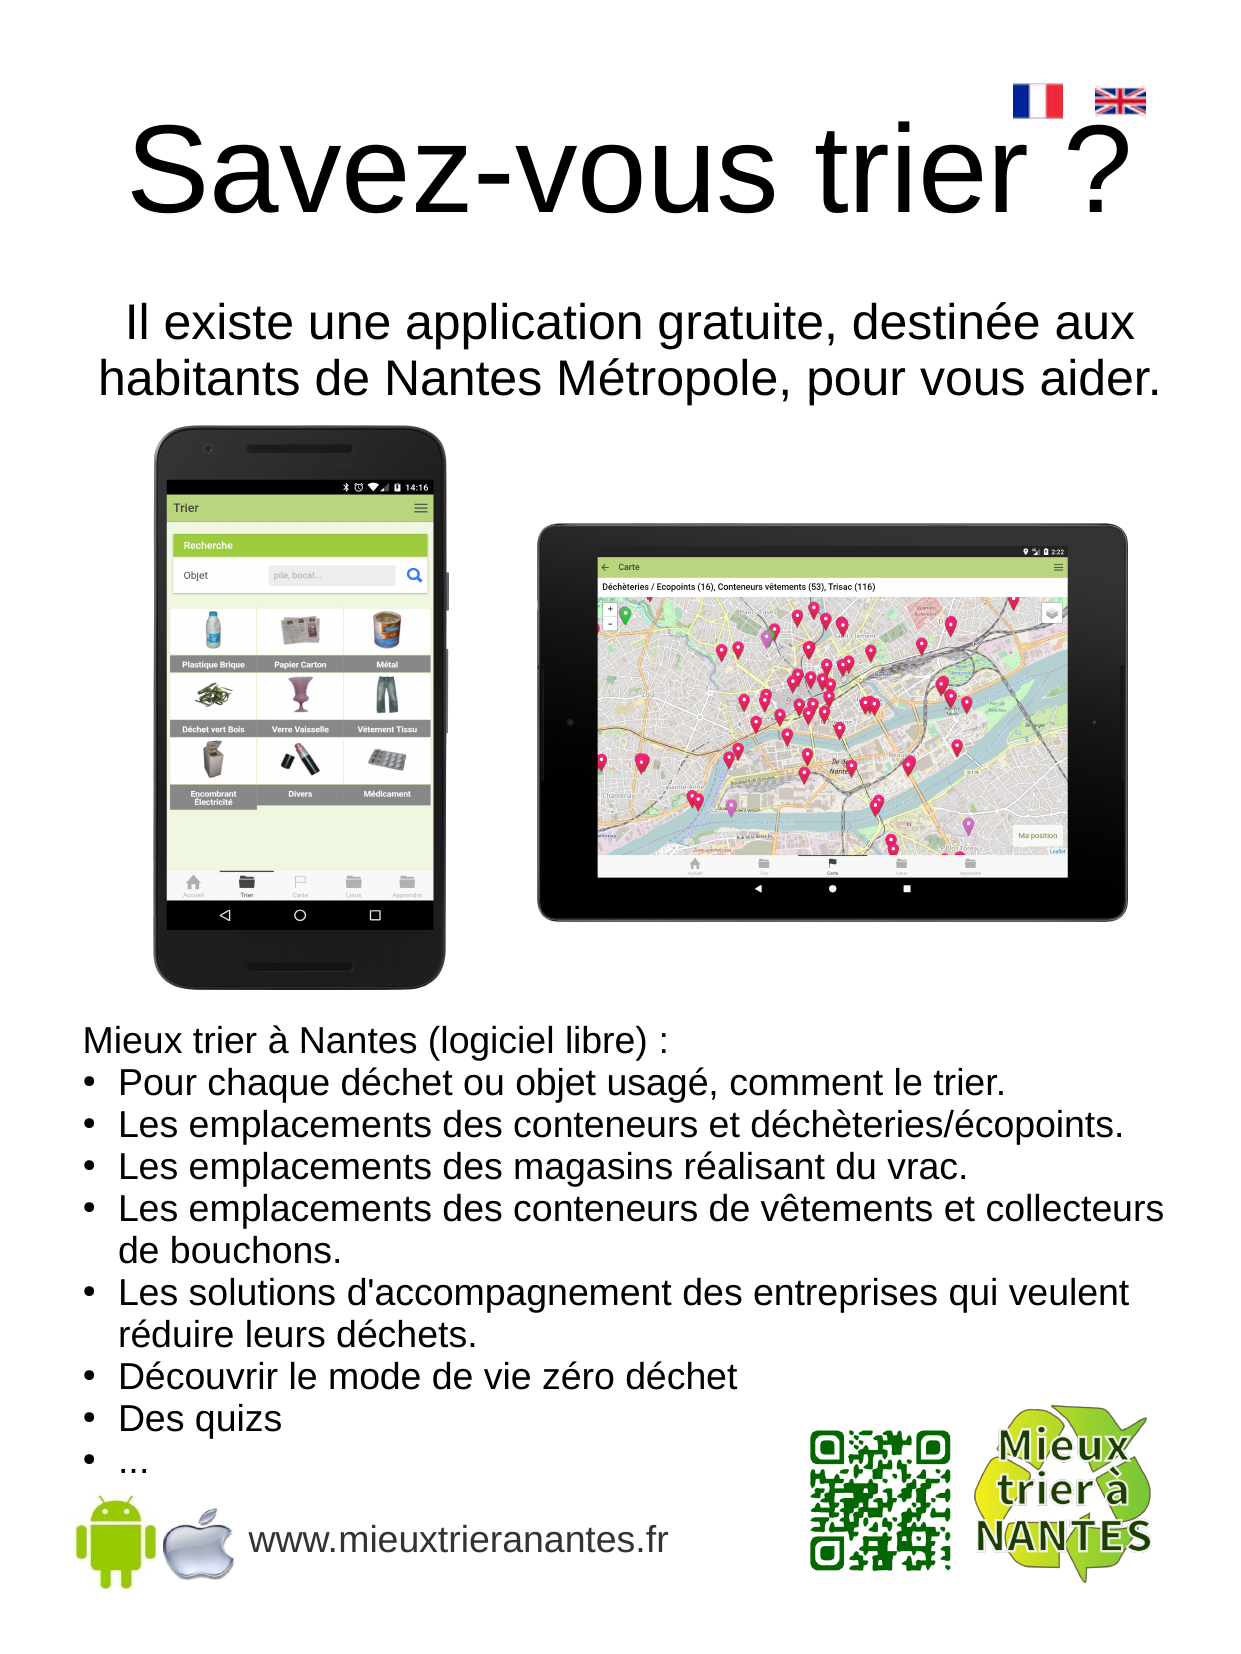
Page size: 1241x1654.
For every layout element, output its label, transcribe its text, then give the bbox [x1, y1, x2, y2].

picture [1095, 76, 1146, 127]
picture [68, 1494, 234, 1589]
picture [791, 1411, 969, 1589]
picture [537, 523, 1128, 922]
picture [1013, 76, 1063, 127]
picture [153, 425, 449, 990]
subtitle Savez-vous trier ? Il existe une application gratuite, destinée aux habitants de Nantes Métropole, pour vous aider. Mieux trier à Nantes (logiciel libre) : Pour chaque déchet ou objet usagé, comment le trier. Les emplacements des conteneurs et déchèteries/écopoints. Les emplacements des magasins réalisant du vrac. Les emplacements des conteneurs de vêtements et collecteurs de bouchons. Les solutions d'accompagnement des entreprises qui veulent réduire leurs déchets. Découvrir le mode de vie zéro déchet Des quizs ... [82, 92, 1179, 1489]
picture [974, 1405, 1152, 1583]
text_box www.mieuxtrieranantes.fr [233, 1511, 791, 1582]
